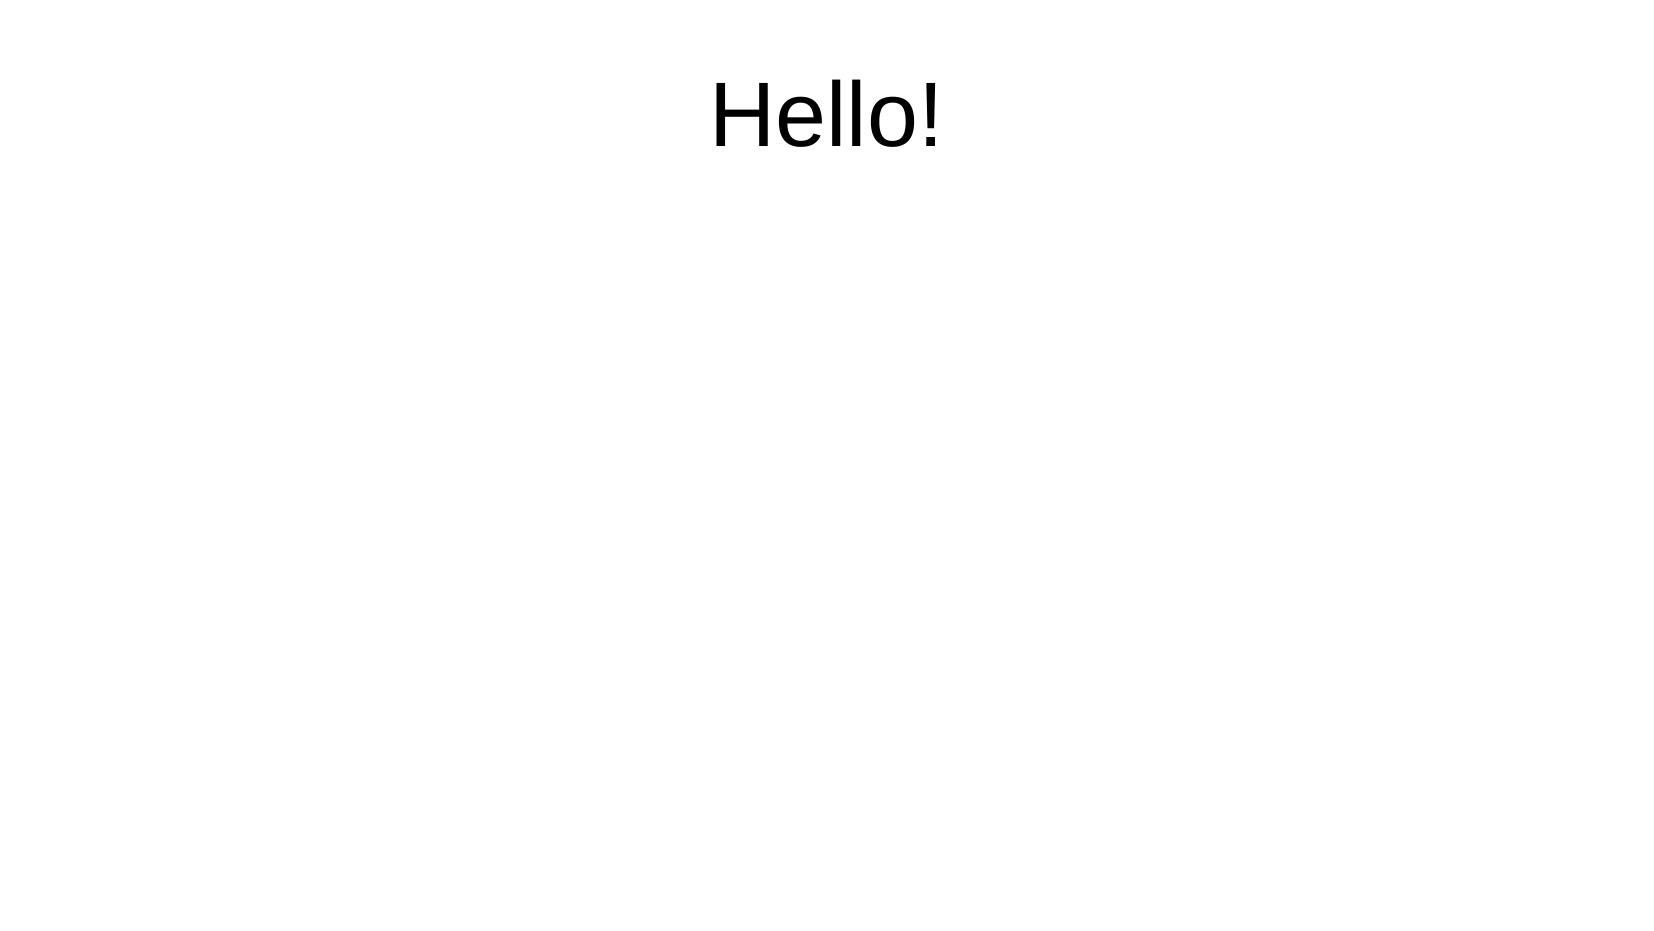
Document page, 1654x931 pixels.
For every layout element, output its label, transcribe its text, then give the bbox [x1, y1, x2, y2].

title Hello! [82, 37, 1571, 193]
